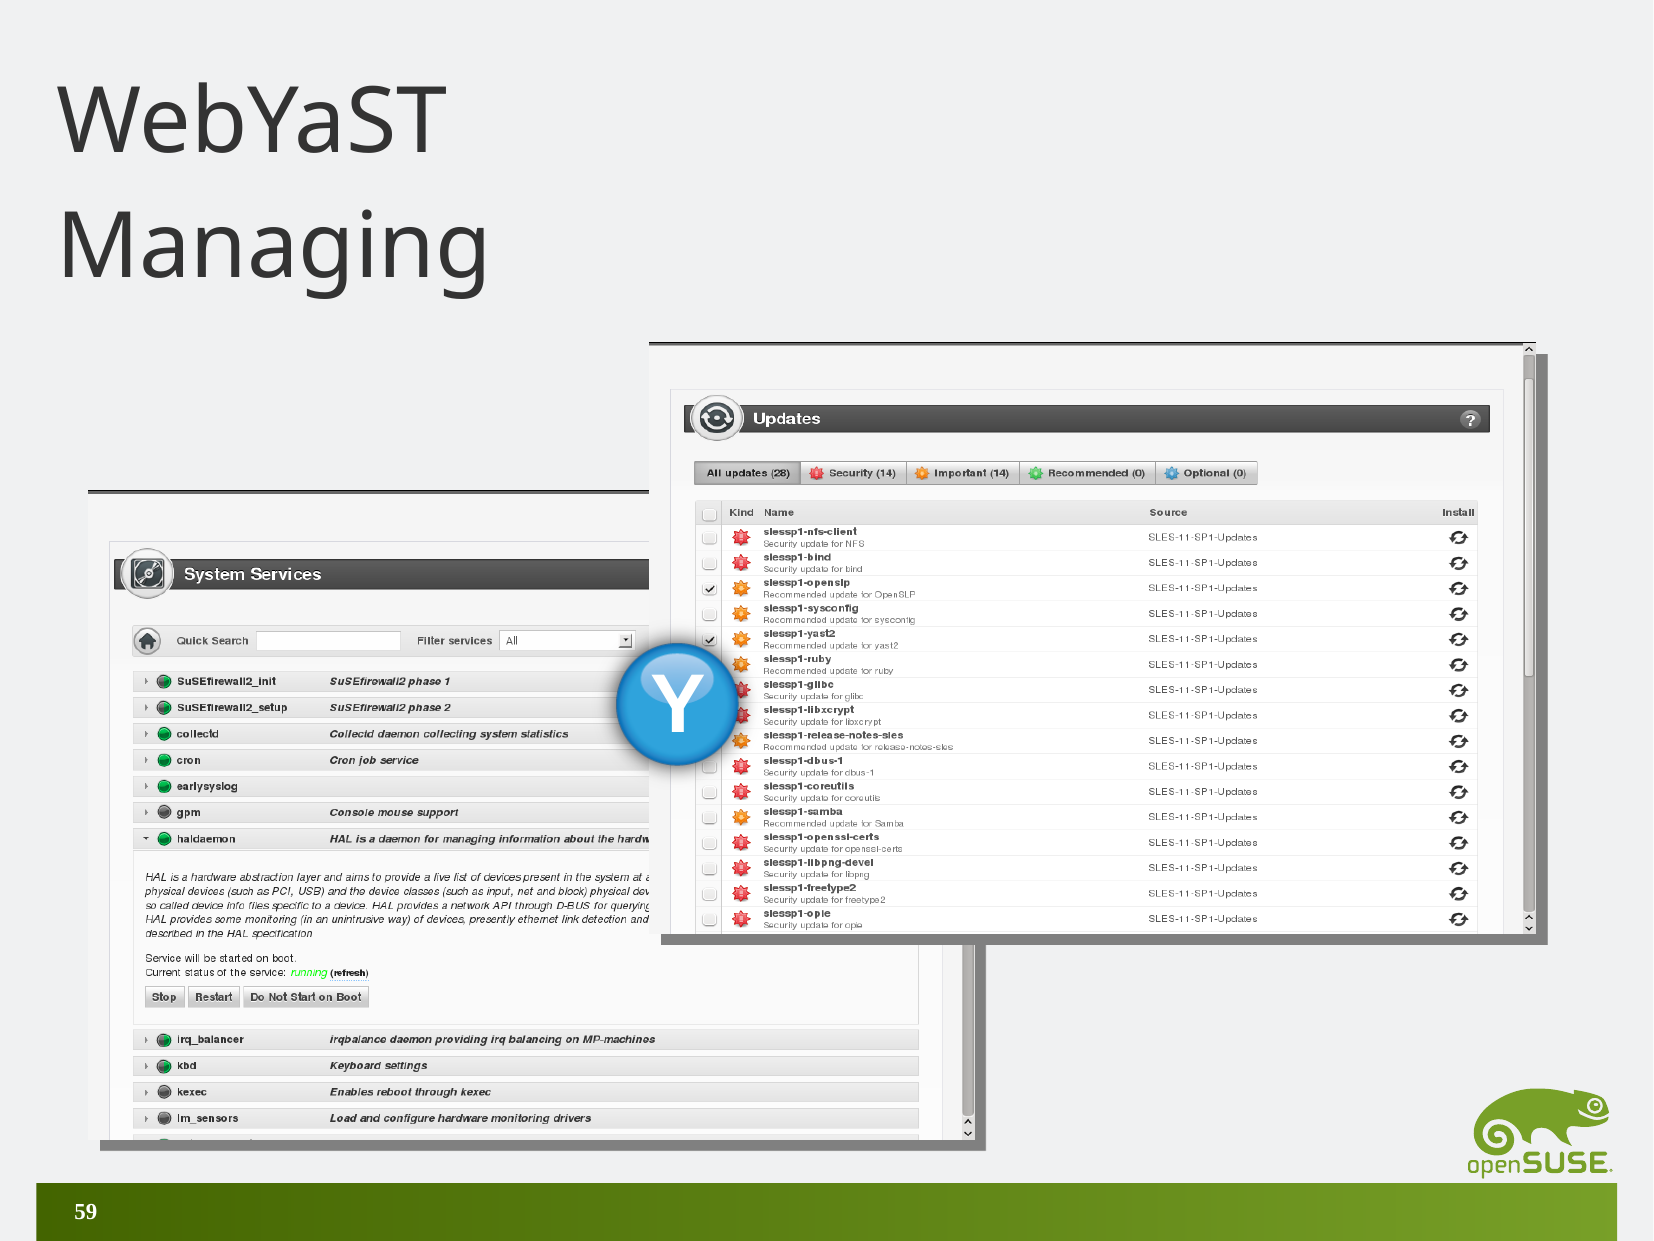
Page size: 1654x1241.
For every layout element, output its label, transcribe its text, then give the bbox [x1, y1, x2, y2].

text_box WebYaST Managing [41, 47, 875, 191]
picture [0, 0, 1654, 1241]
